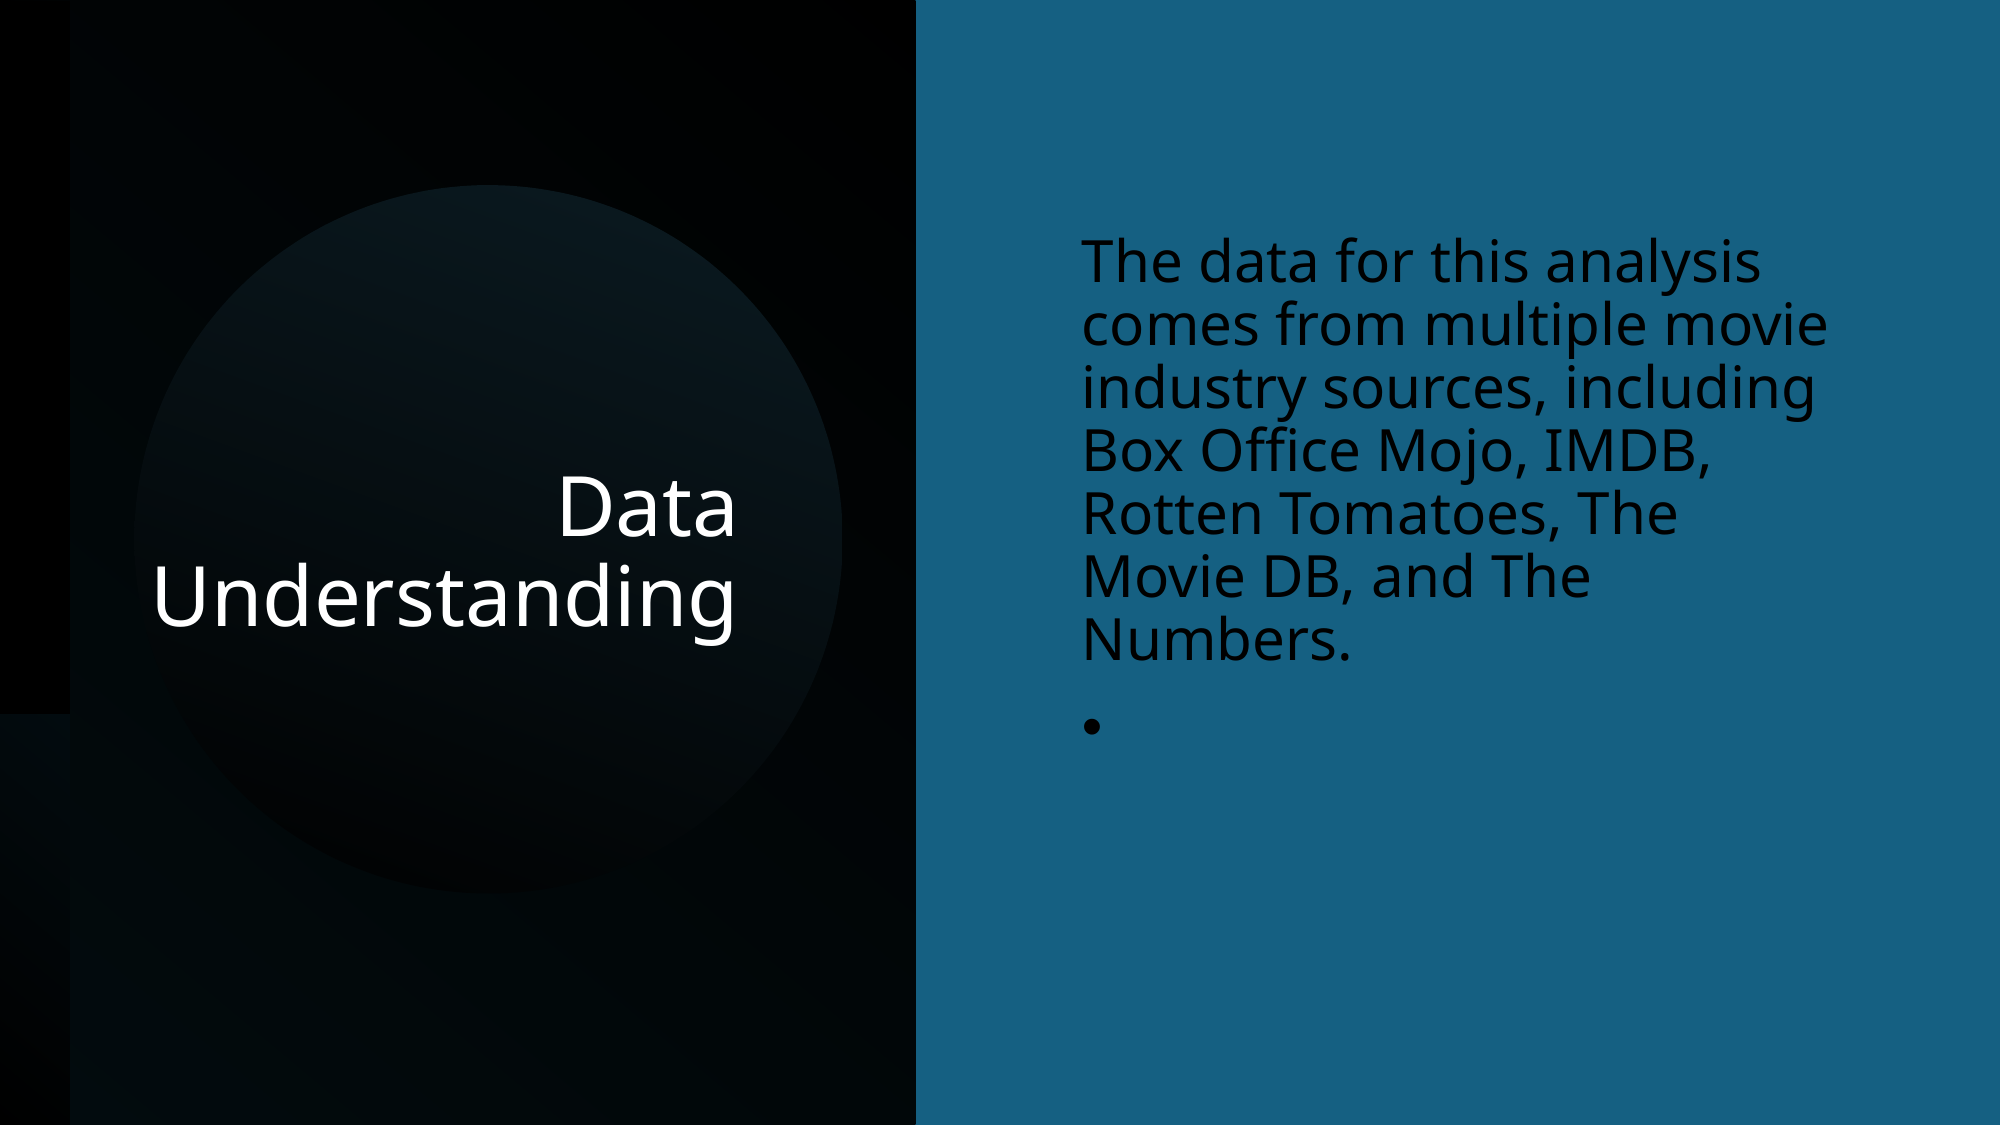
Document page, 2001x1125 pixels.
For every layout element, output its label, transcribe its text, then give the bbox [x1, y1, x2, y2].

text_box [0, 0, 2000, 1125]
list The data for this analysis comes from multiple movie industry sources, including Box Office Mojo, IMDB, Rotten Tomatoes, The Movie DB, and The Numbers. [1066, 106, 1865, 1017]
title Data Understanding [135, 96, 830, 652]
